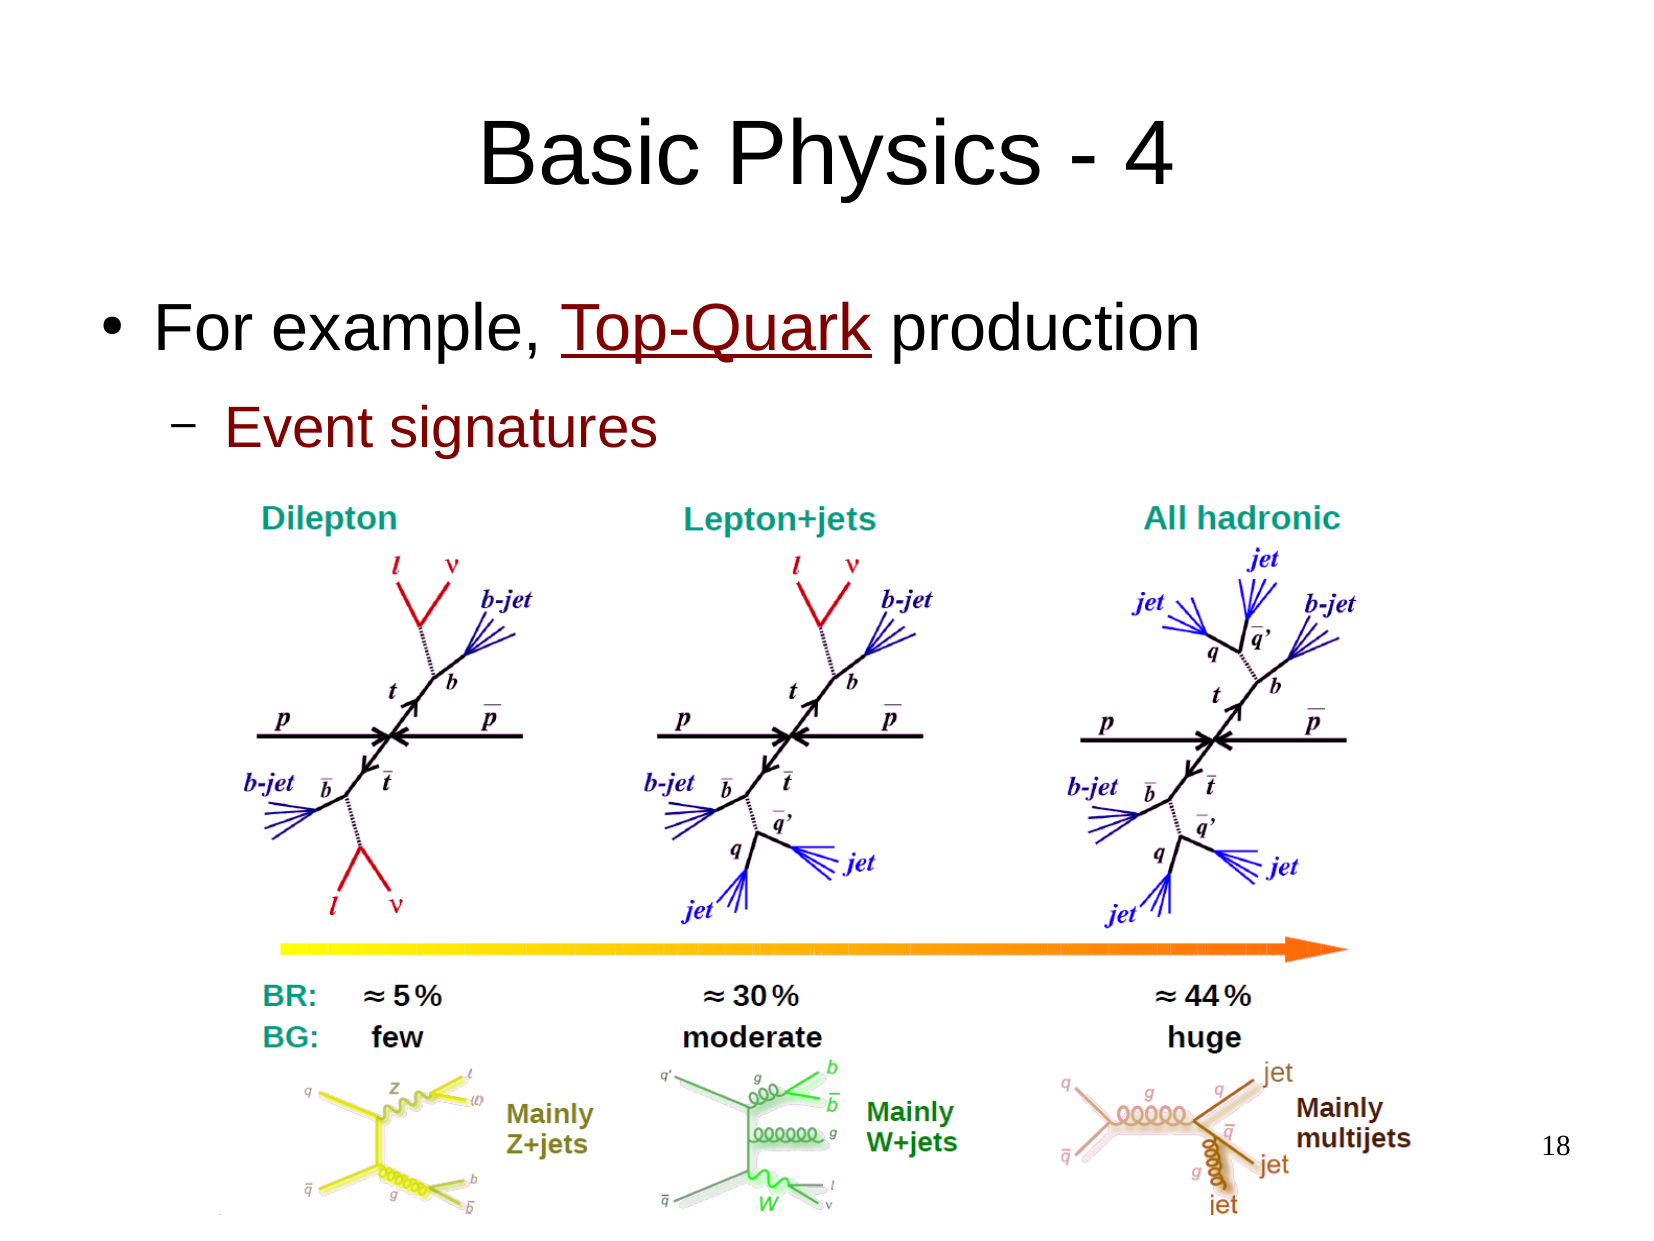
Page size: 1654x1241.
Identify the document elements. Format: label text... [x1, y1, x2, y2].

title Basic Physics - 4 [82, 49, 1571, 257]
list For example, Top-Quark production Event signatures [82, 290, 1571, 1010]
picture [219, 488, 1420, 1216]
